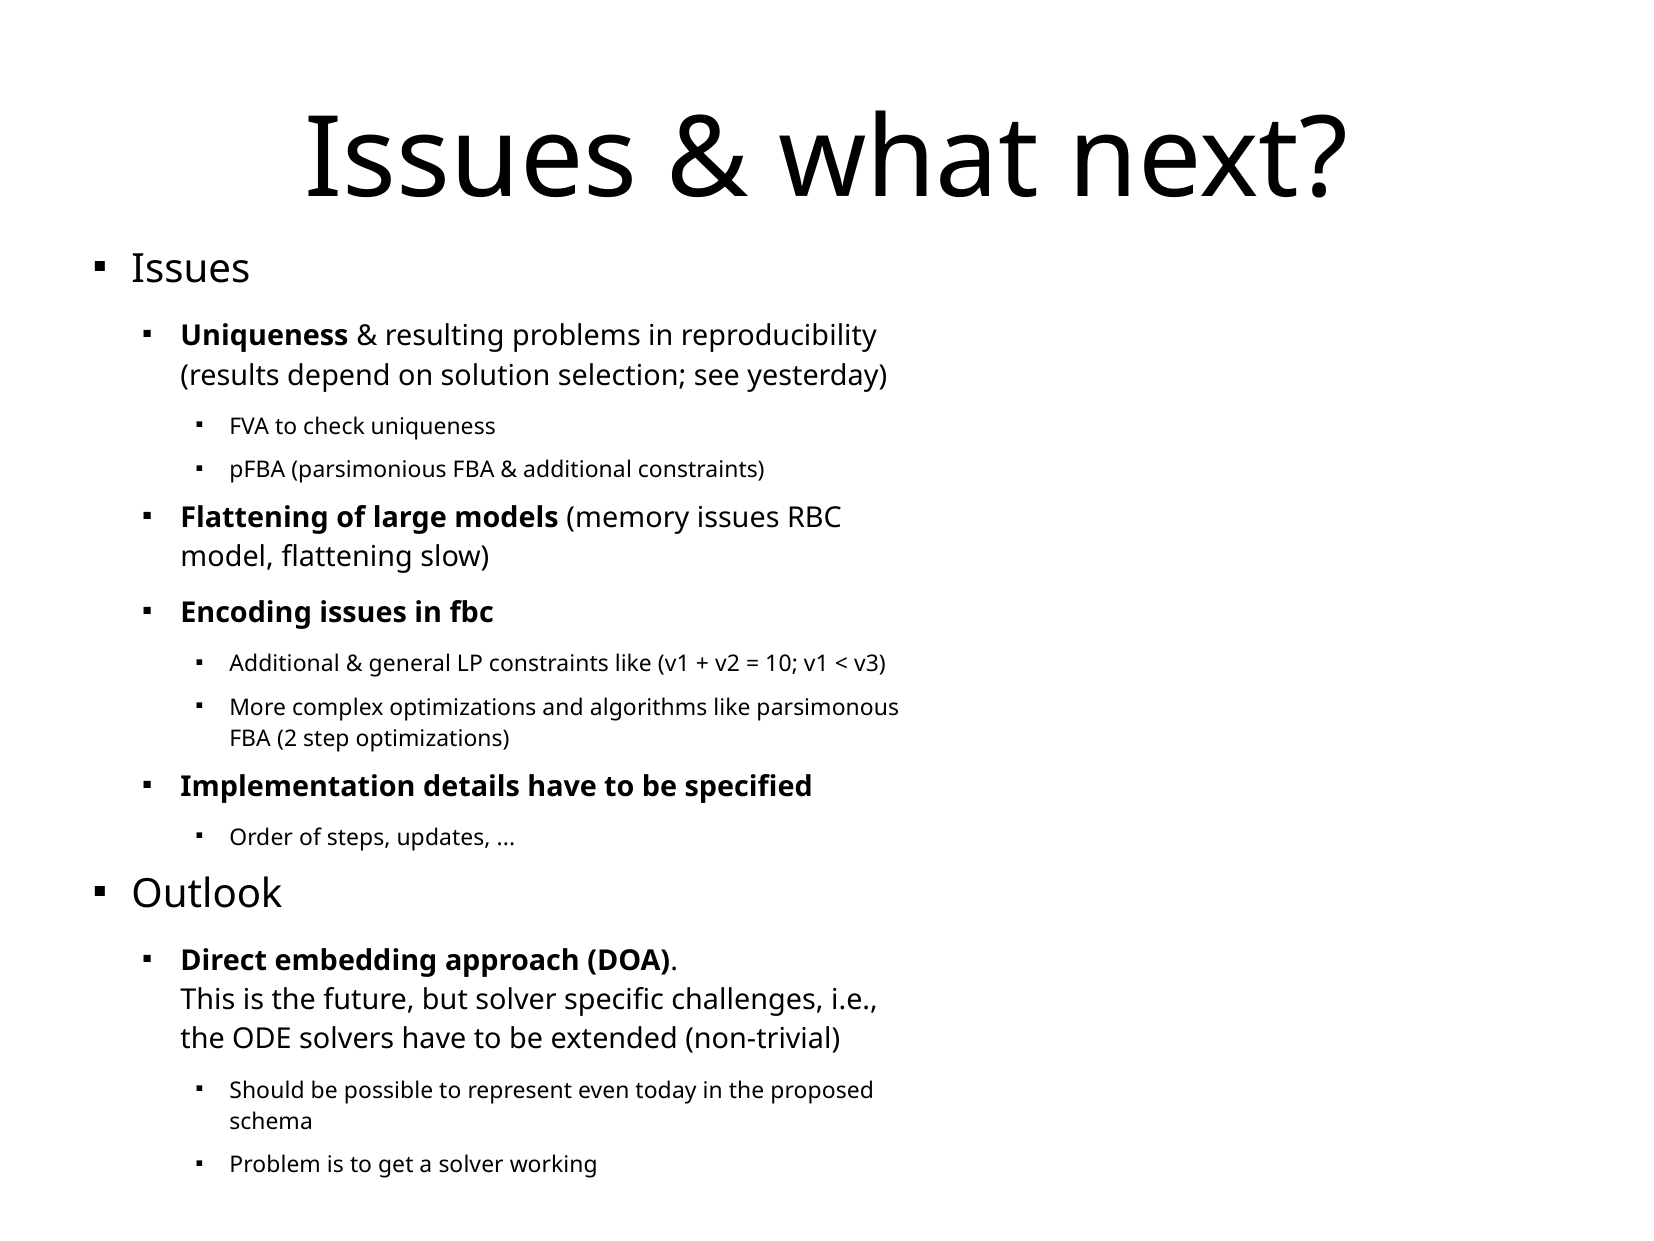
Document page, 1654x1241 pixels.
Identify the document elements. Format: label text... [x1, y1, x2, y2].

title Issues & what next? [82, 49, 1571, 257]
list Issues Uniqueness & resulting problems in reproducibility (results depend on solution selection; see yesterday) FVA to check uniqueness pFBA (parsimonious FBA & additional constraints) Flattening of large models (memory issues RBC model, flattening slow) Encoding issues in fbc Additional & general LP constraints like (v1 + v2 = 10; v1 < v3) More complex optimizations and algorithms like parsimonous FBA (2 step optimizations) Implementation details have to be specified Order of steps, updates, ... Outlook Direct embedding approach (DOA). This is the future, but solver specific challenges, i.e., the ODE solvers have to be extended (non-trivial) Should be possible to represent even today in the proposed schema Problem is to get a solver working [82, 240, 931, 1186]
